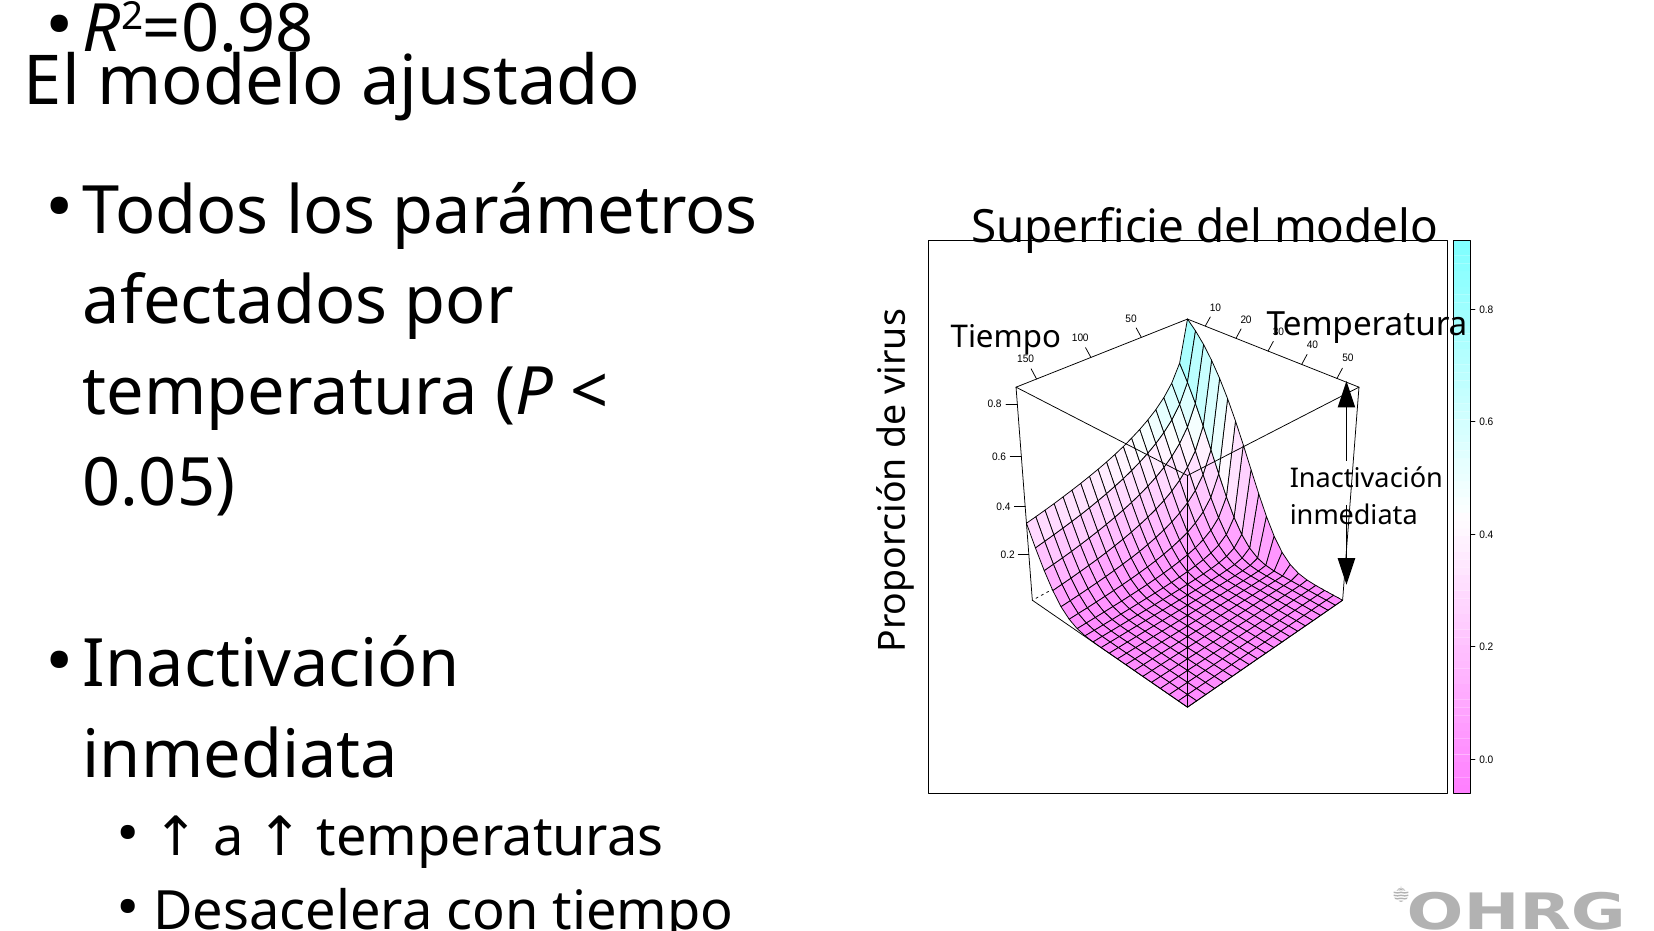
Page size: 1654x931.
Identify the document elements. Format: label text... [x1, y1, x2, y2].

text_box Proporción de virus [857, 318, 928, 668]
picture [915, 236, 1501, 823]
text_box Superficie del modelo [956, 186, 1445, 247]
subtitle R2=0.98 Todos los parámetros afectados por temperatura (P < 0.05) Inactivación inmediata ↑ a ↑ temperaturas Desacelera con tiempo [47, 173, 768, 753]
text_box Temperatura [1251, 292, 1536, 341]
text_box Tiempo [935, 306, 1075, 353]
picture [1393, 885, 1622, 931]
text_box Inactivación inmediata [1275, 451, 1448, 521]
title El modelo ajustado [23, 0, 1512, 156]
